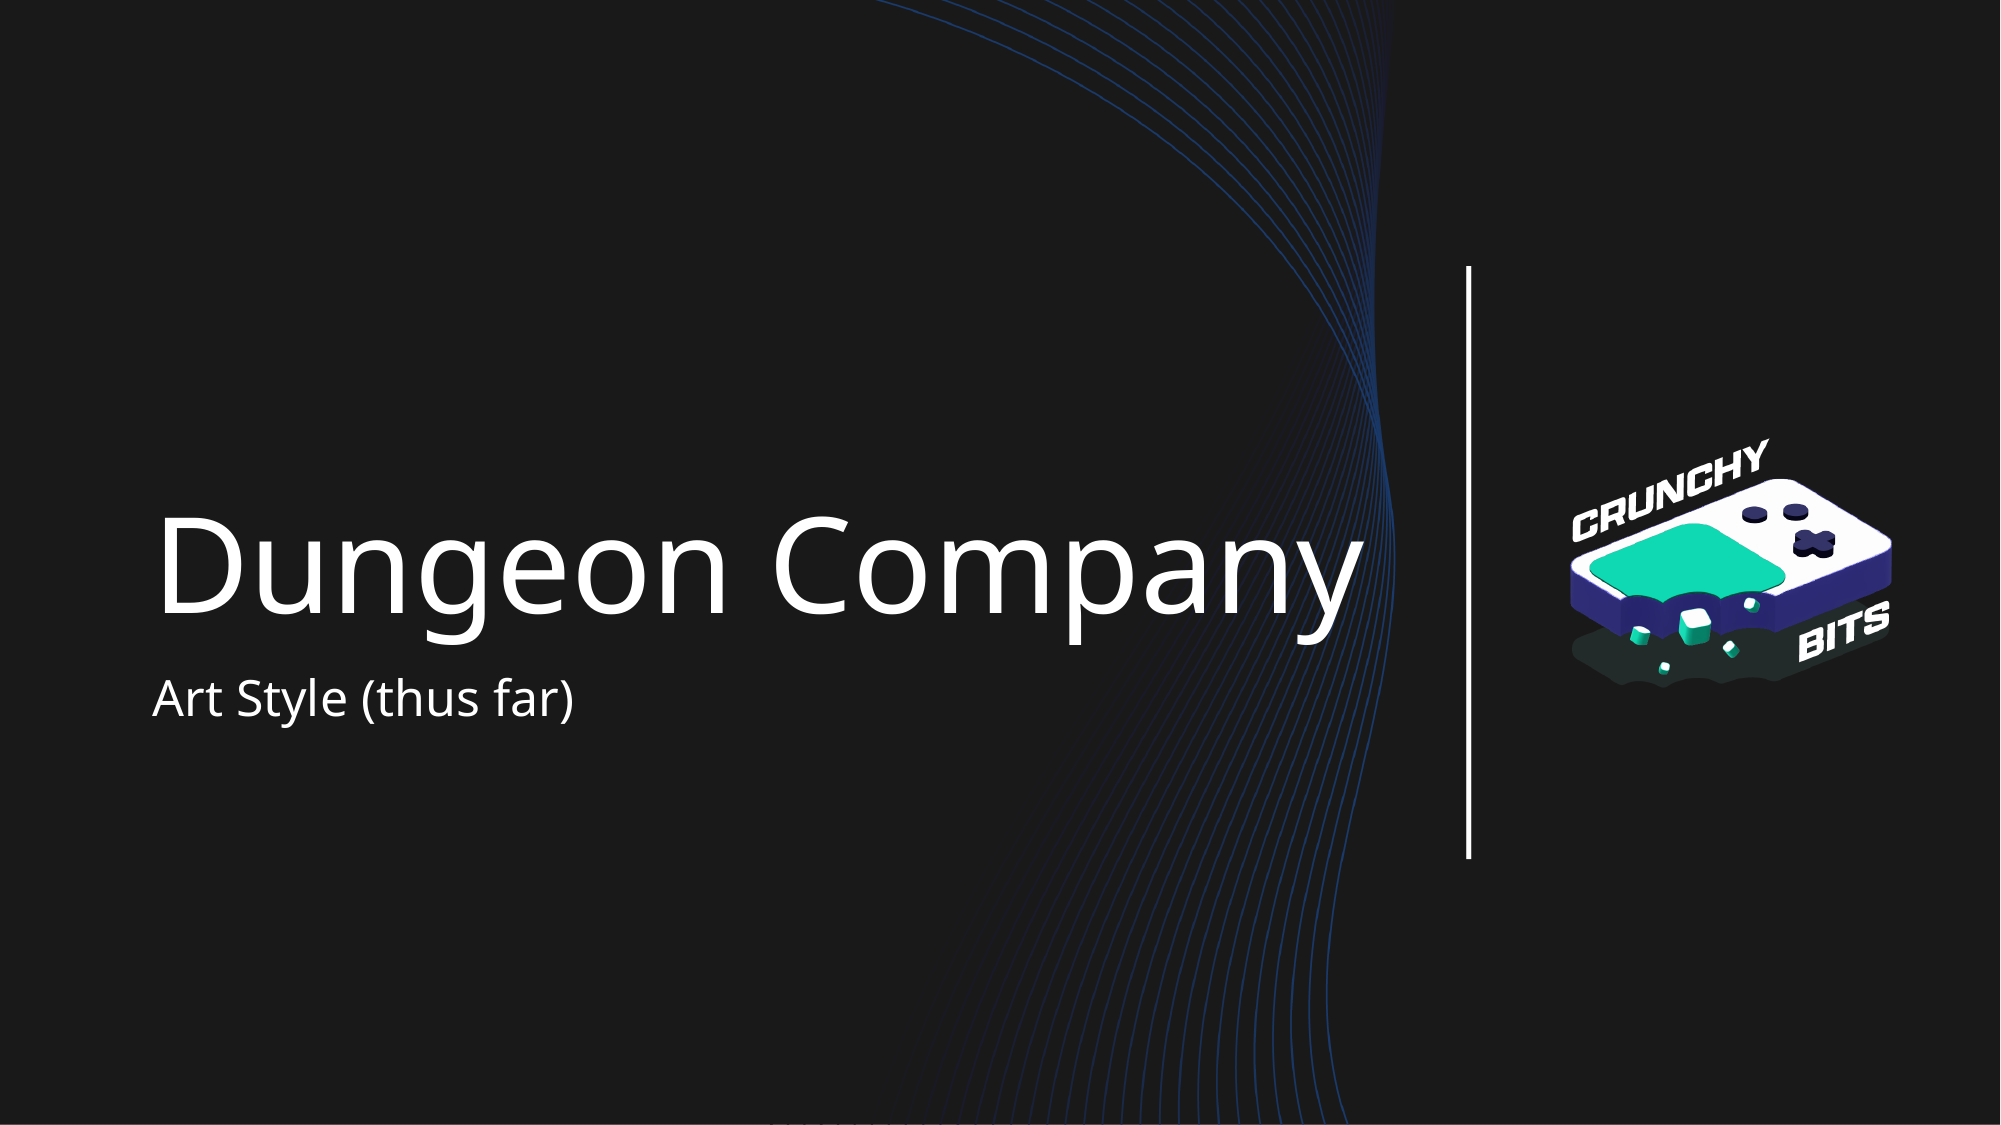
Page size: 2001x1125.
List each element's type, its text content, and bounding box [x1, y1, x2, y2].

title Dungeon Company [137, 188, 1447, 651]
subtitle Art Style (thus far) [137, 665, 1447, 937]
